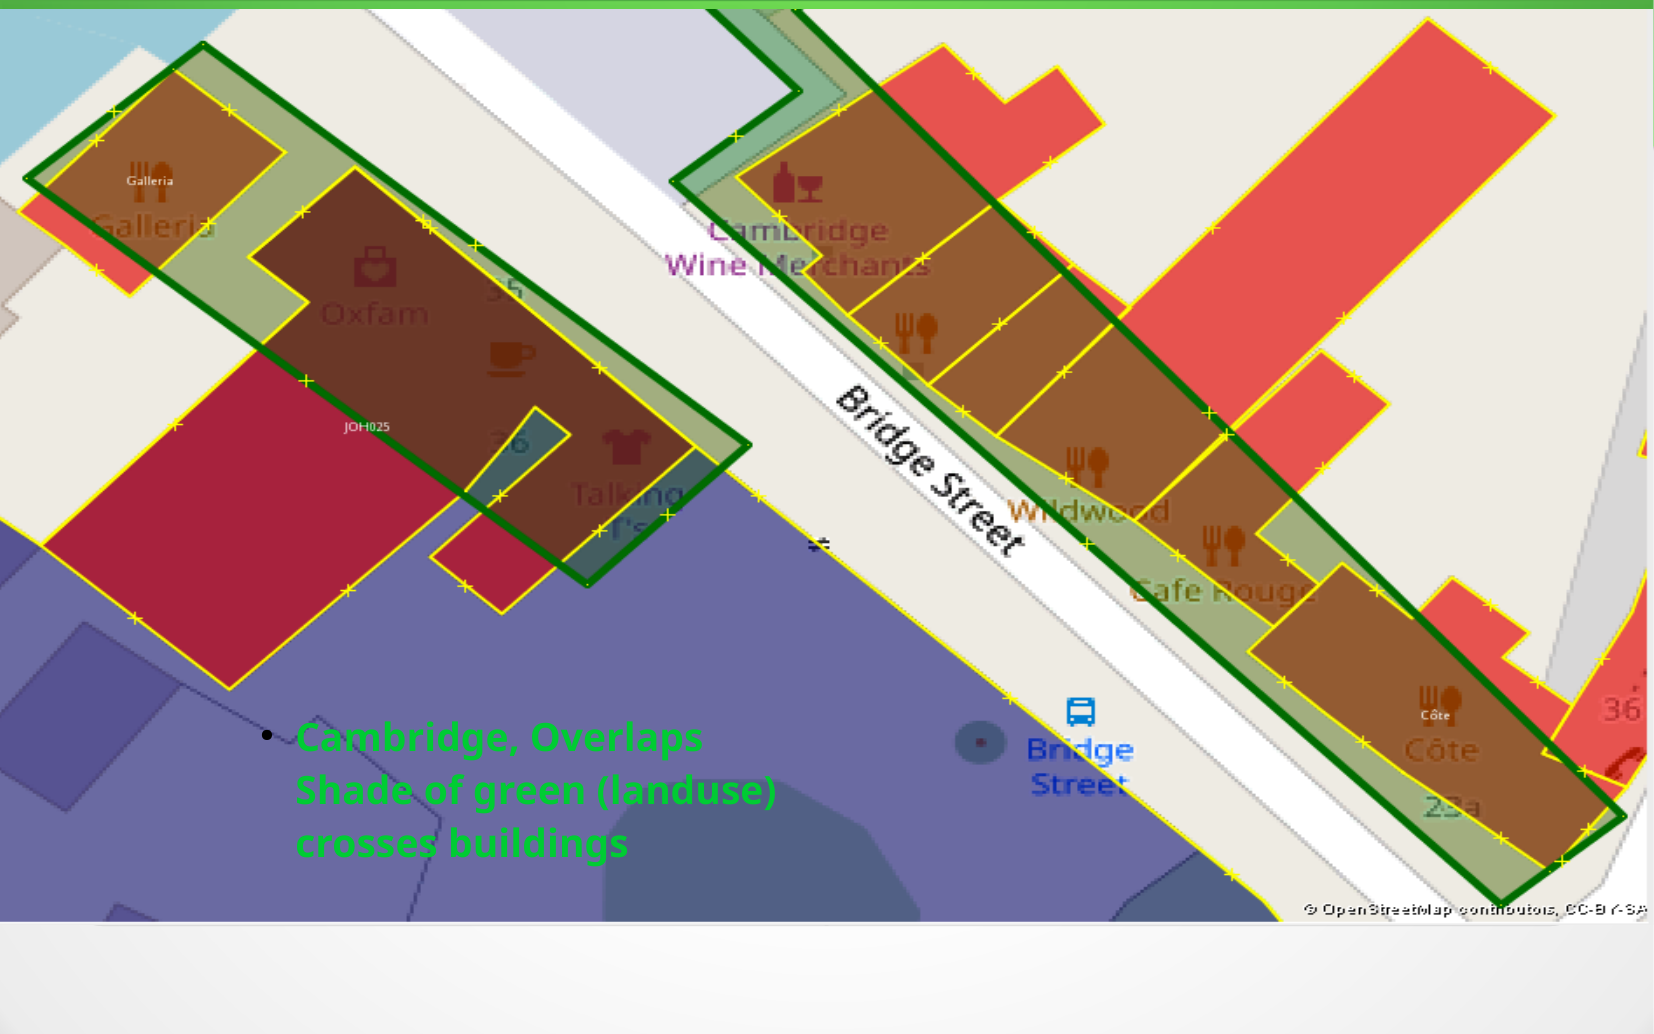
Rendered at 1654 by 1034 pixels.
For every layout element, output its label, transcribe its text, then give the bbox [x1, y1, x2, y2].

picture [0, 0, 1654, 1034]
list Cambridge, Overlaps Shade of green (landuse) crosses buildings [248, 639, 1004, 916]
